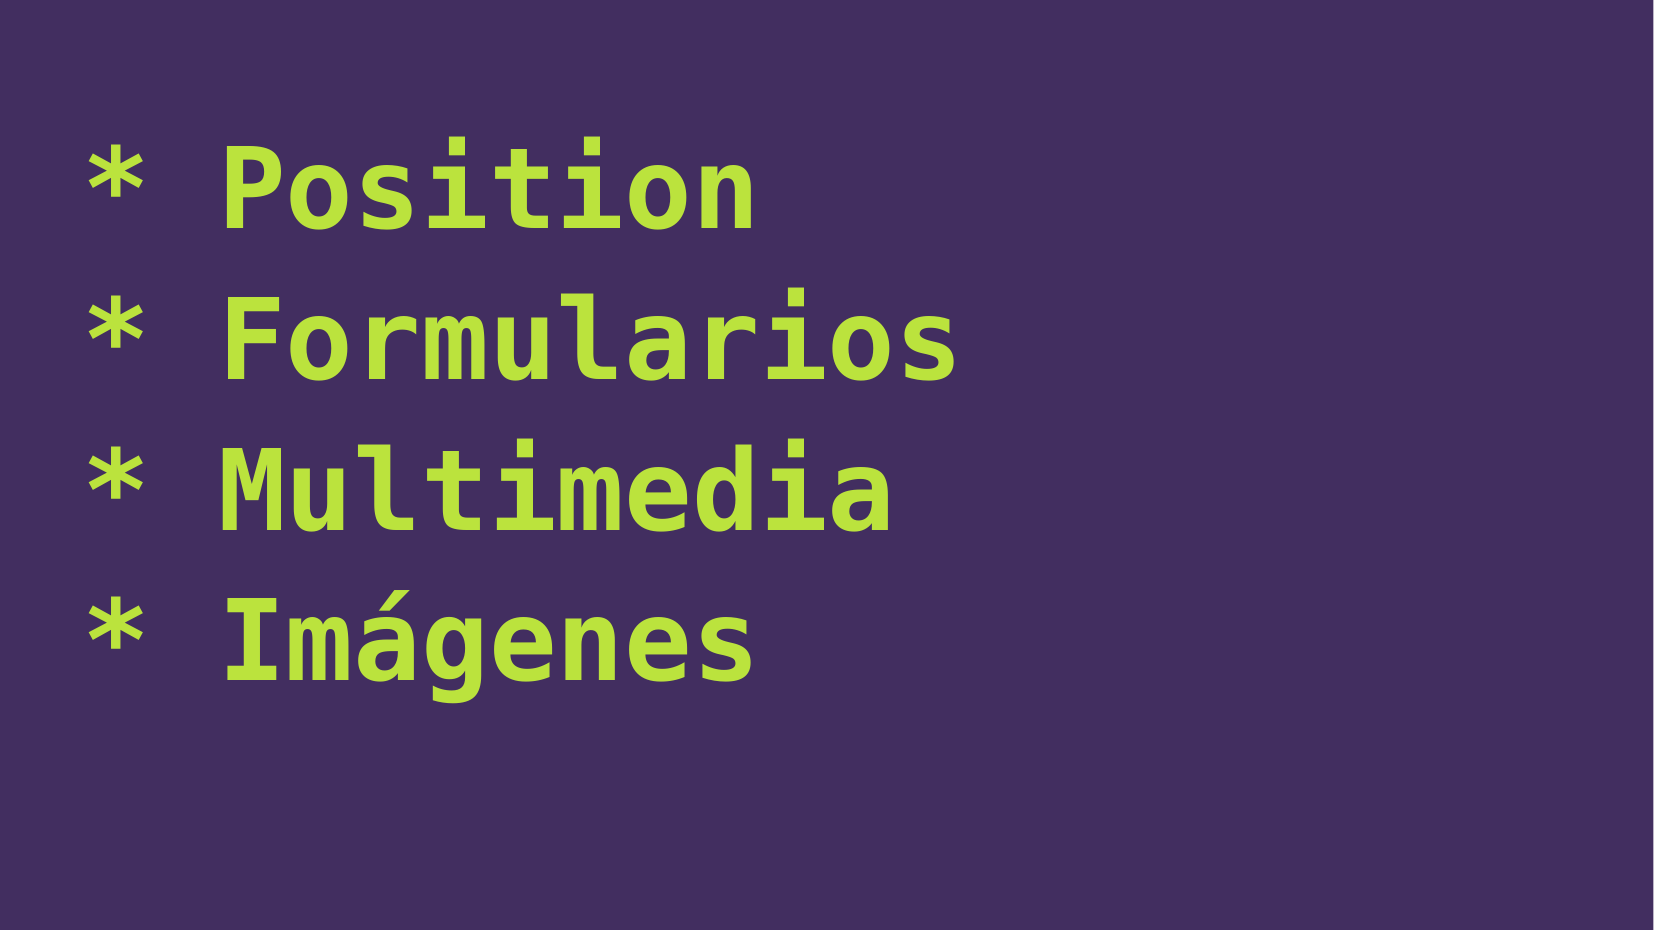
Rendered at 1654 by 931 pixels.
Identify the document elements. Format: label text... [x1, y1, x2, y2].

title * Position * Formularios * Multimedia * Imágenes [82, 104, 1571, 788]
